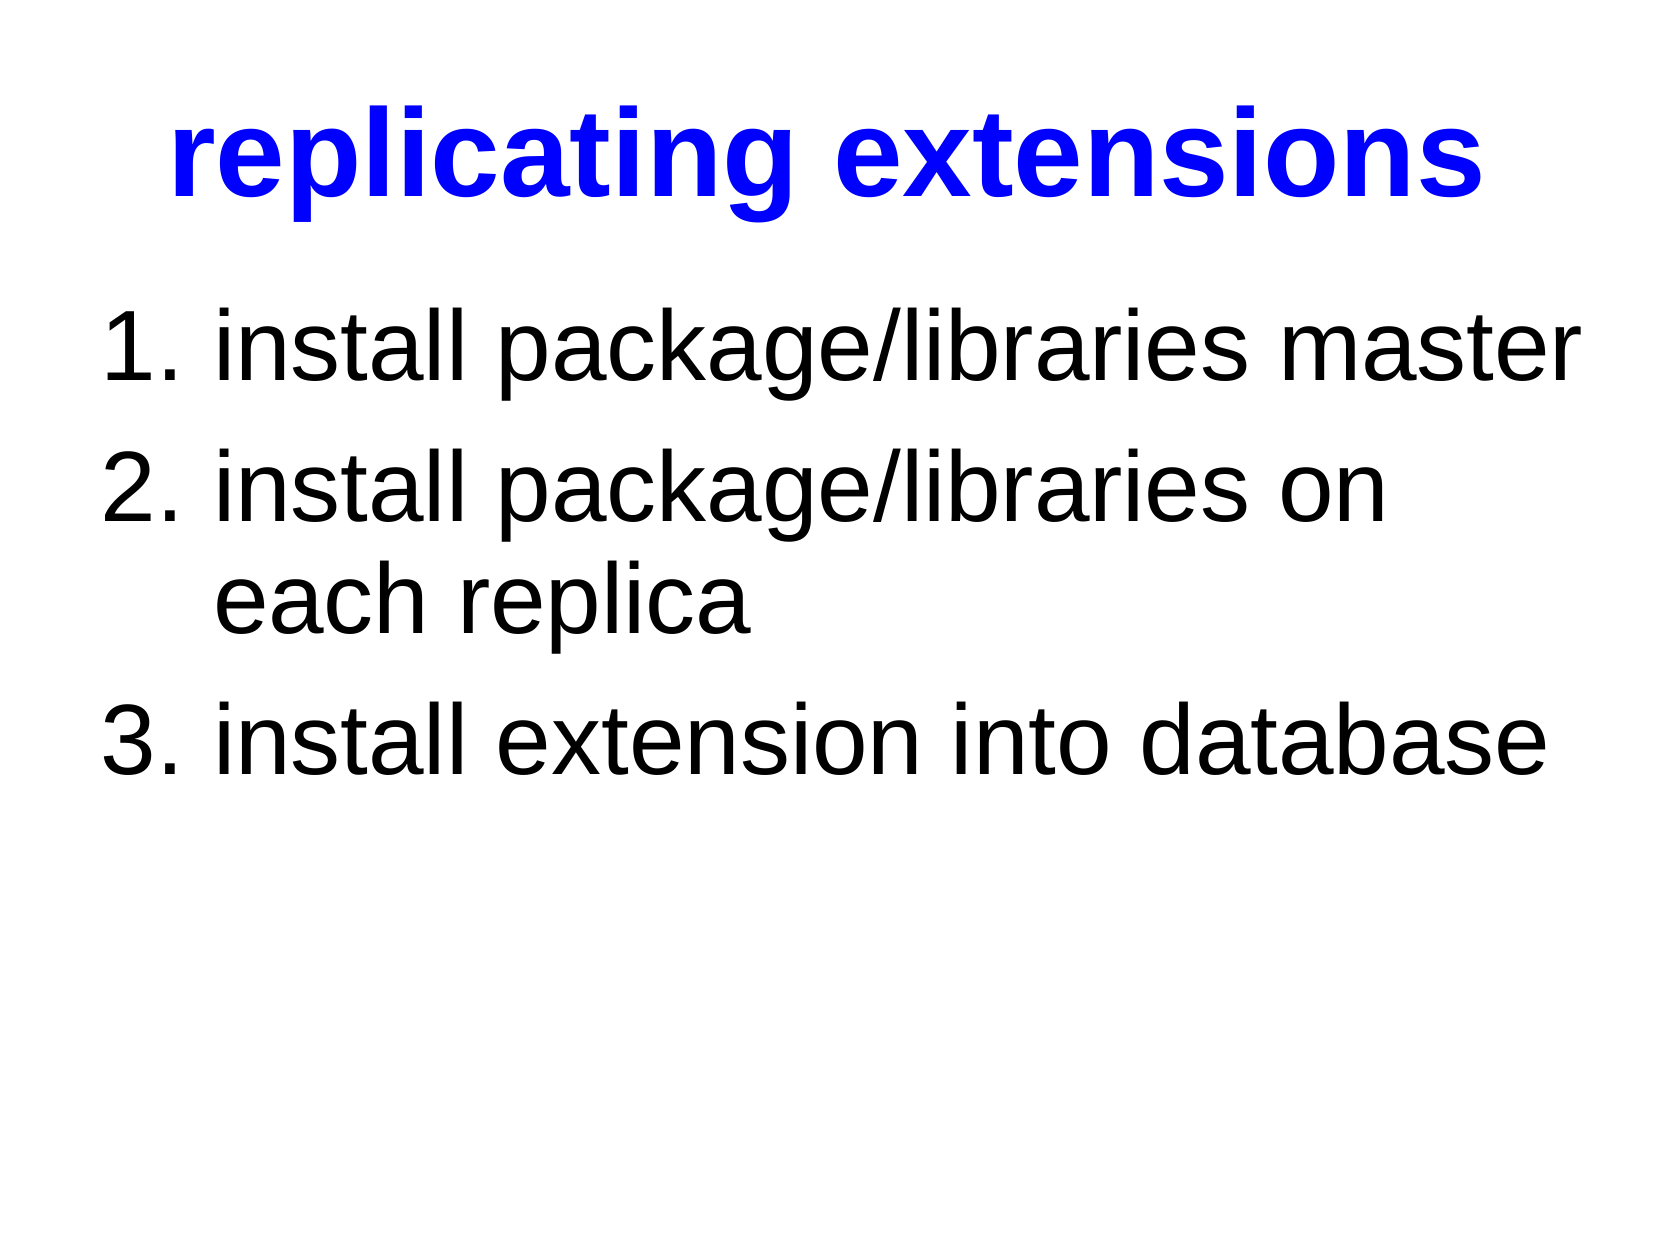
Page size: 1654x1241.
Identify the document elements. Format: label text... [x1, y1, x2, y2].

title replicating extensions [82, 49, 1571, 257]
list install package/libraries master install package/libraries on each replica install extension into database [82, 290, 1591, 1130]
